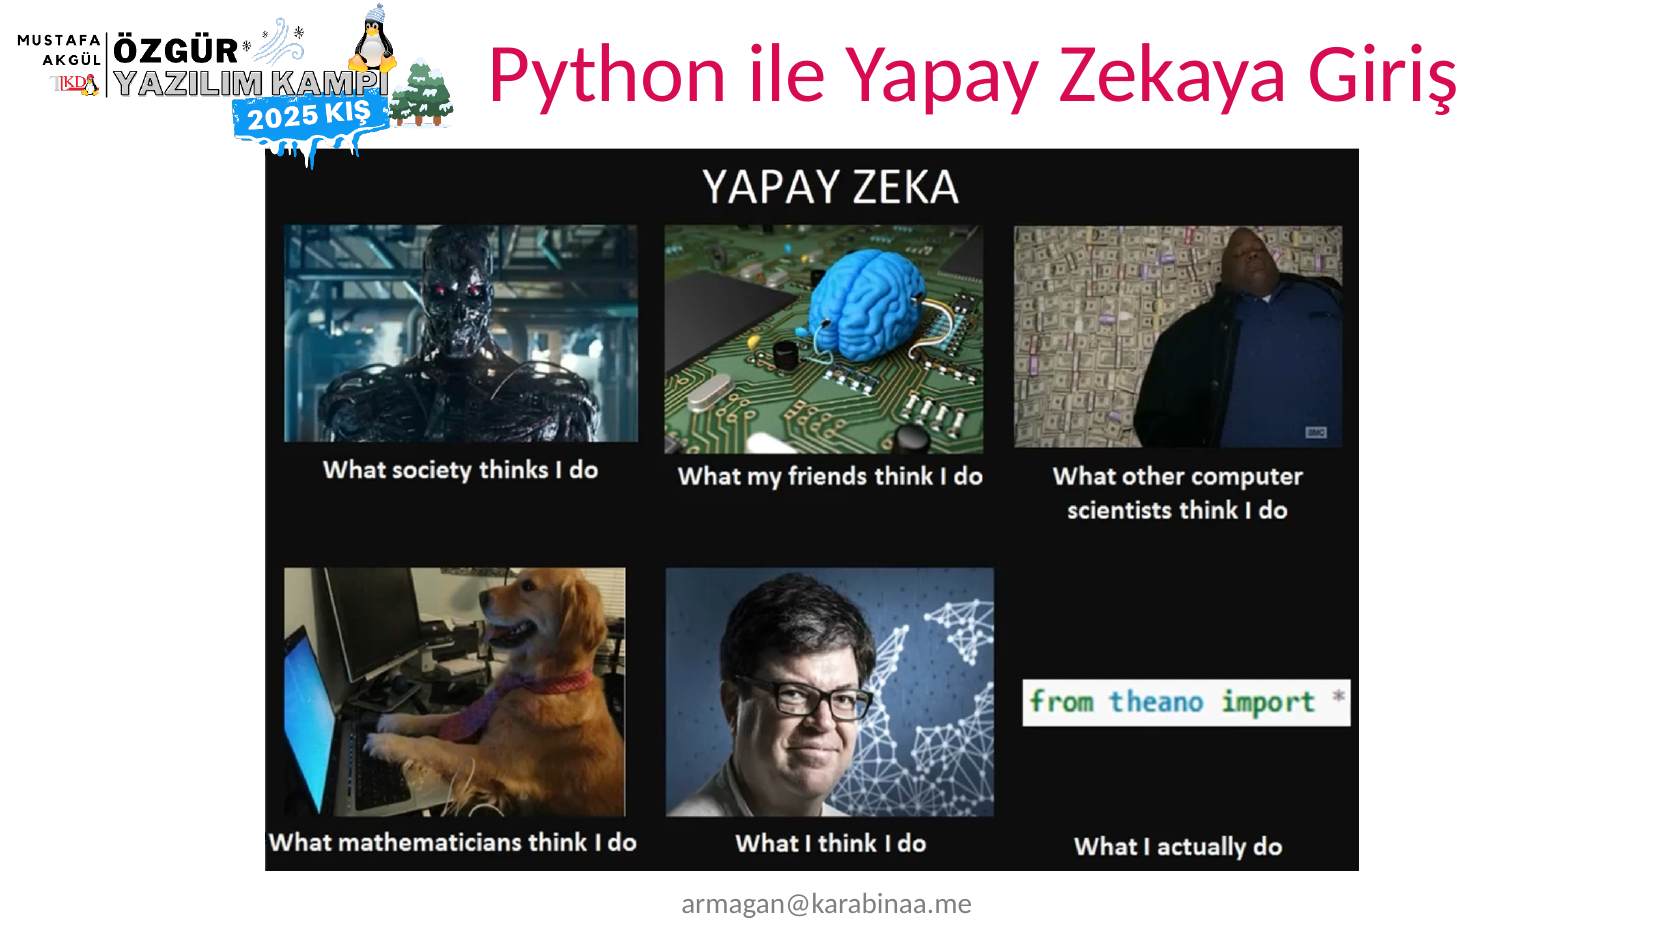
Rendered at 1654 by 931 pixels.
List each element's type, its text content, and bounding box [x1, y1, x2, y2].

text_box Python ile Yapay Zekaya Giriş [472, 10, 1654, 126]
picture [0, 0, 1359, 871]
text_box armagan@karabinaa.me [0, 877, 1654, 928]
